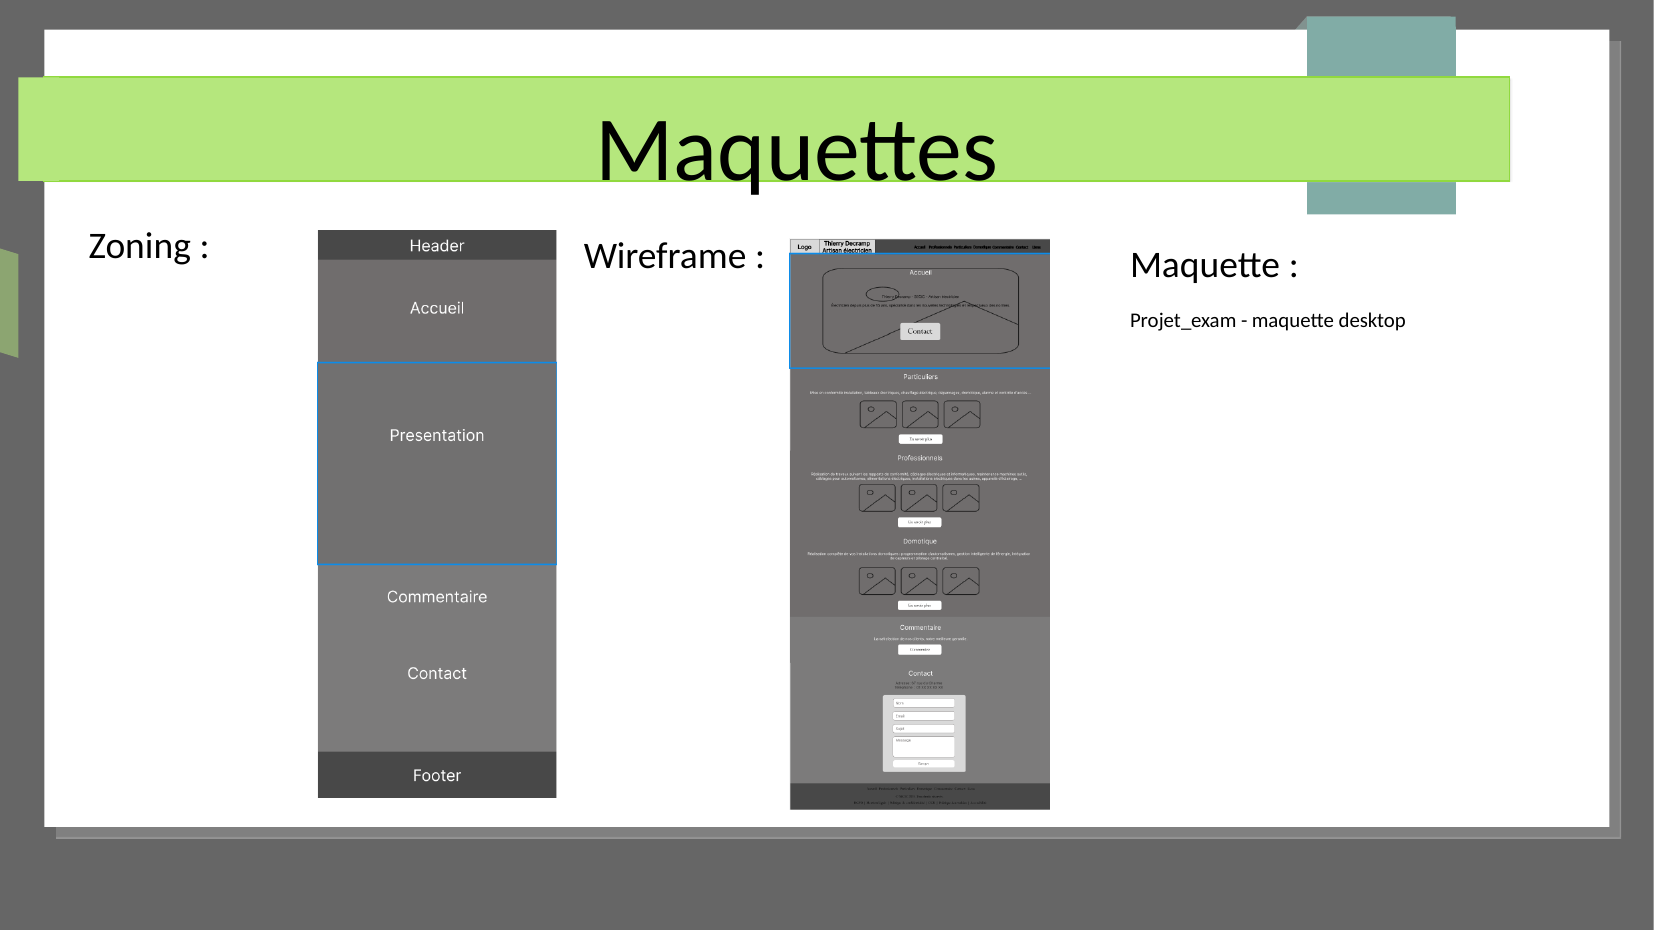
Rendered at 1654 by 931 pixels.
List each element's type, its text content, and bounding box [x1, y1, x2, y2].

text_box Wireframe : [569, 227, 867, 509]
text_box Maquette : Projet_exam - maquette desktop [1115, 241, 1543, 436]
list Zoning : [88, 221, 310, 476]
title Maquettes [88, 72, 1506, 179]
picture [789, 238, 1050, 810]
picture [317, 230, 557, 798]
